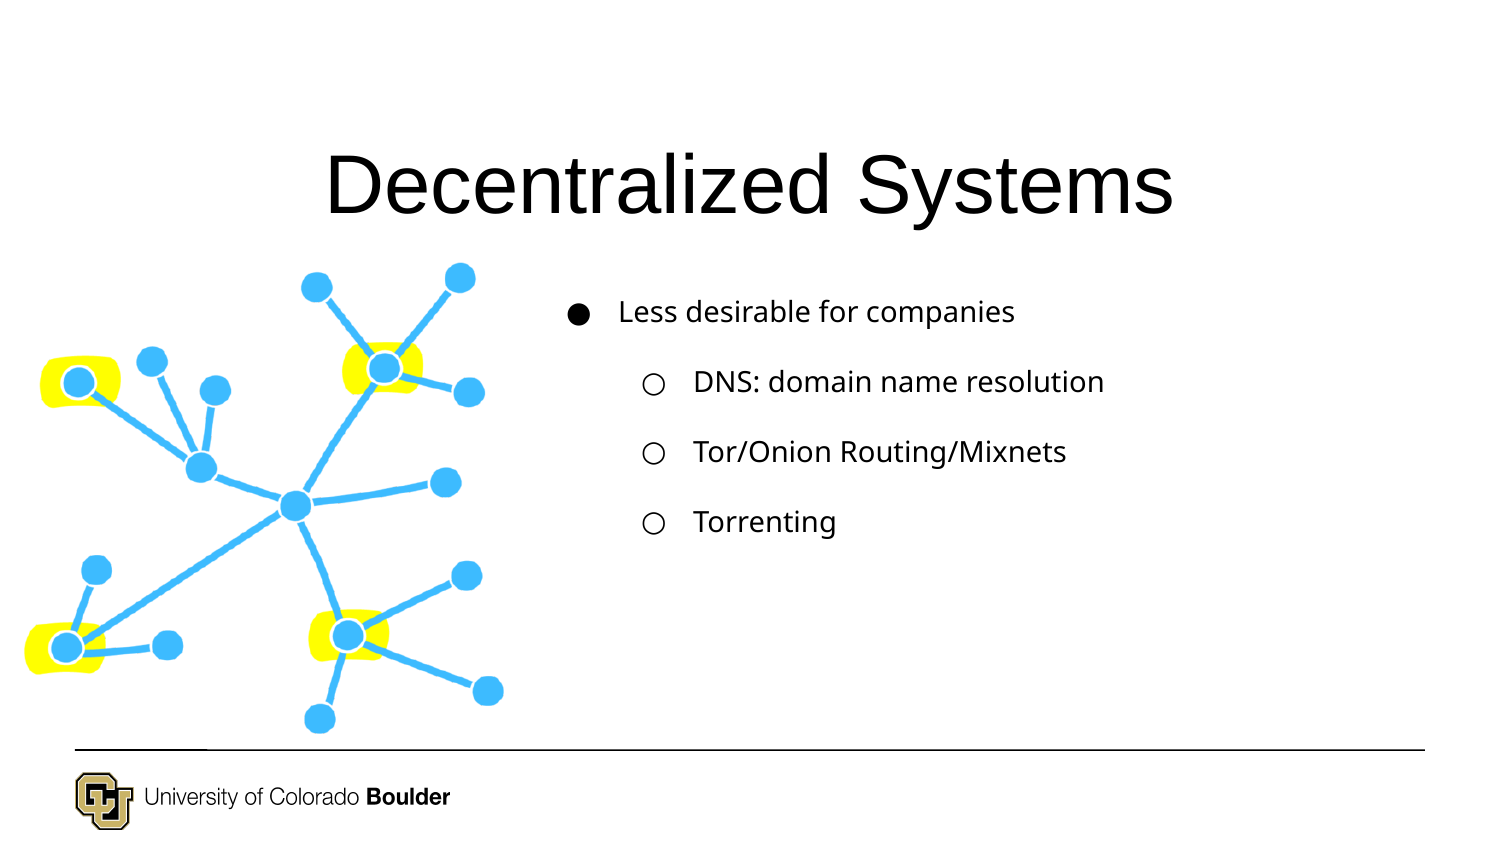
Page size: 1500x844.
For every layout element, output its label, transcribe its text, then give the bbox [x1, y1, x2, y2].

picture [75, 772, 450, 830]
title Decentralized Systems [51, 122, 1449, 238]
picture [24, 262, 504, 734]
text_box Less desirable for companies DNS: domain name resolution Tor/Onion Routing/Mixnets Torrenting [528, 243, 1500, 802]
